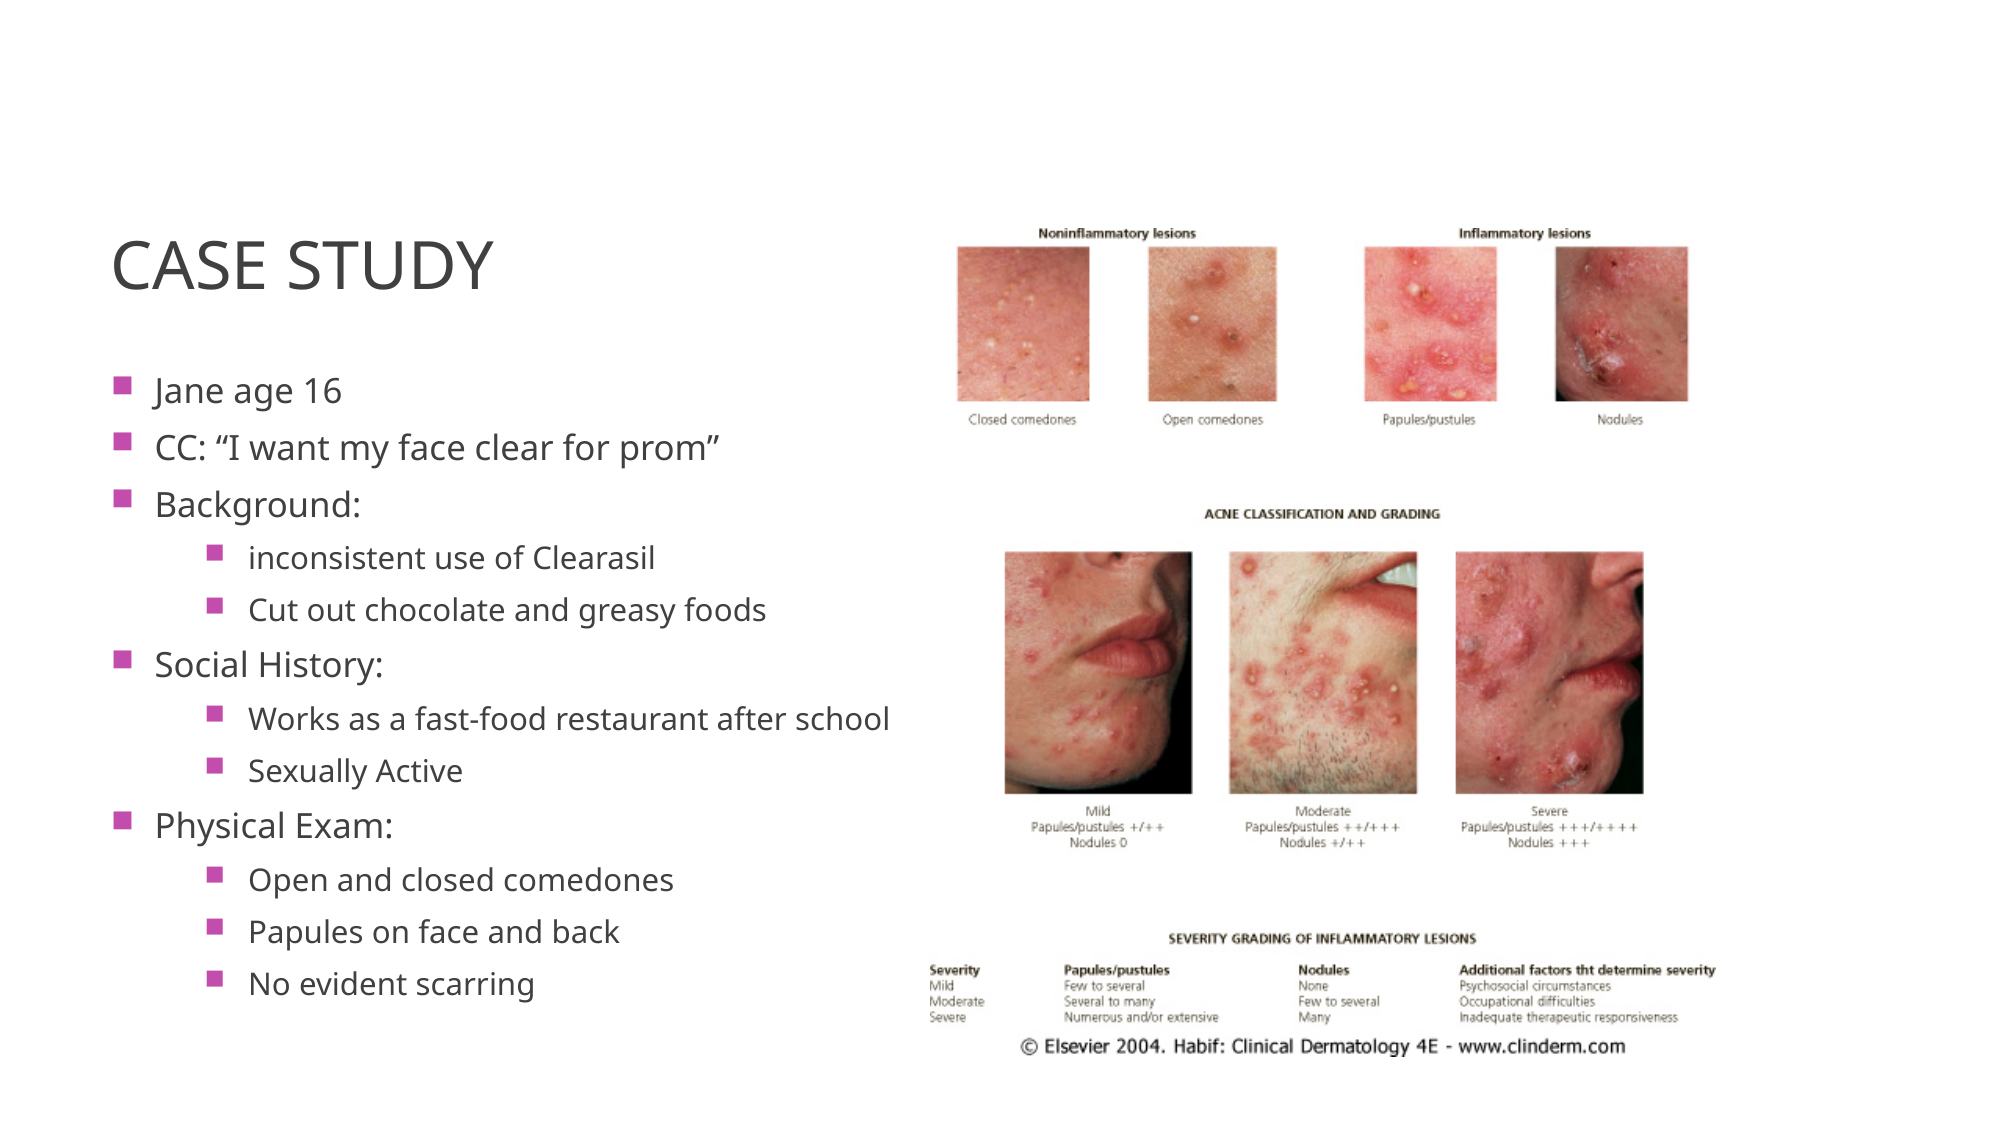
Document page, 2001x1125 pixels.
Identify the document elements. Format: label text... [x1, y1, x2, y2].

picture [930, 228, 1716, 1057]
list Jane age 16 CC: “I want my face clear for prom” Background: inconsistent use of Clearasil Cut out chocolate and greasy foods Social History: Works as a fast-food restaurant after school Sexually Active Physical Exam: Open and closed comedones Papules on face and back No evident scarring [95, 353, 930, 1013]
title Case Study [95, 115, 1905, 311]
